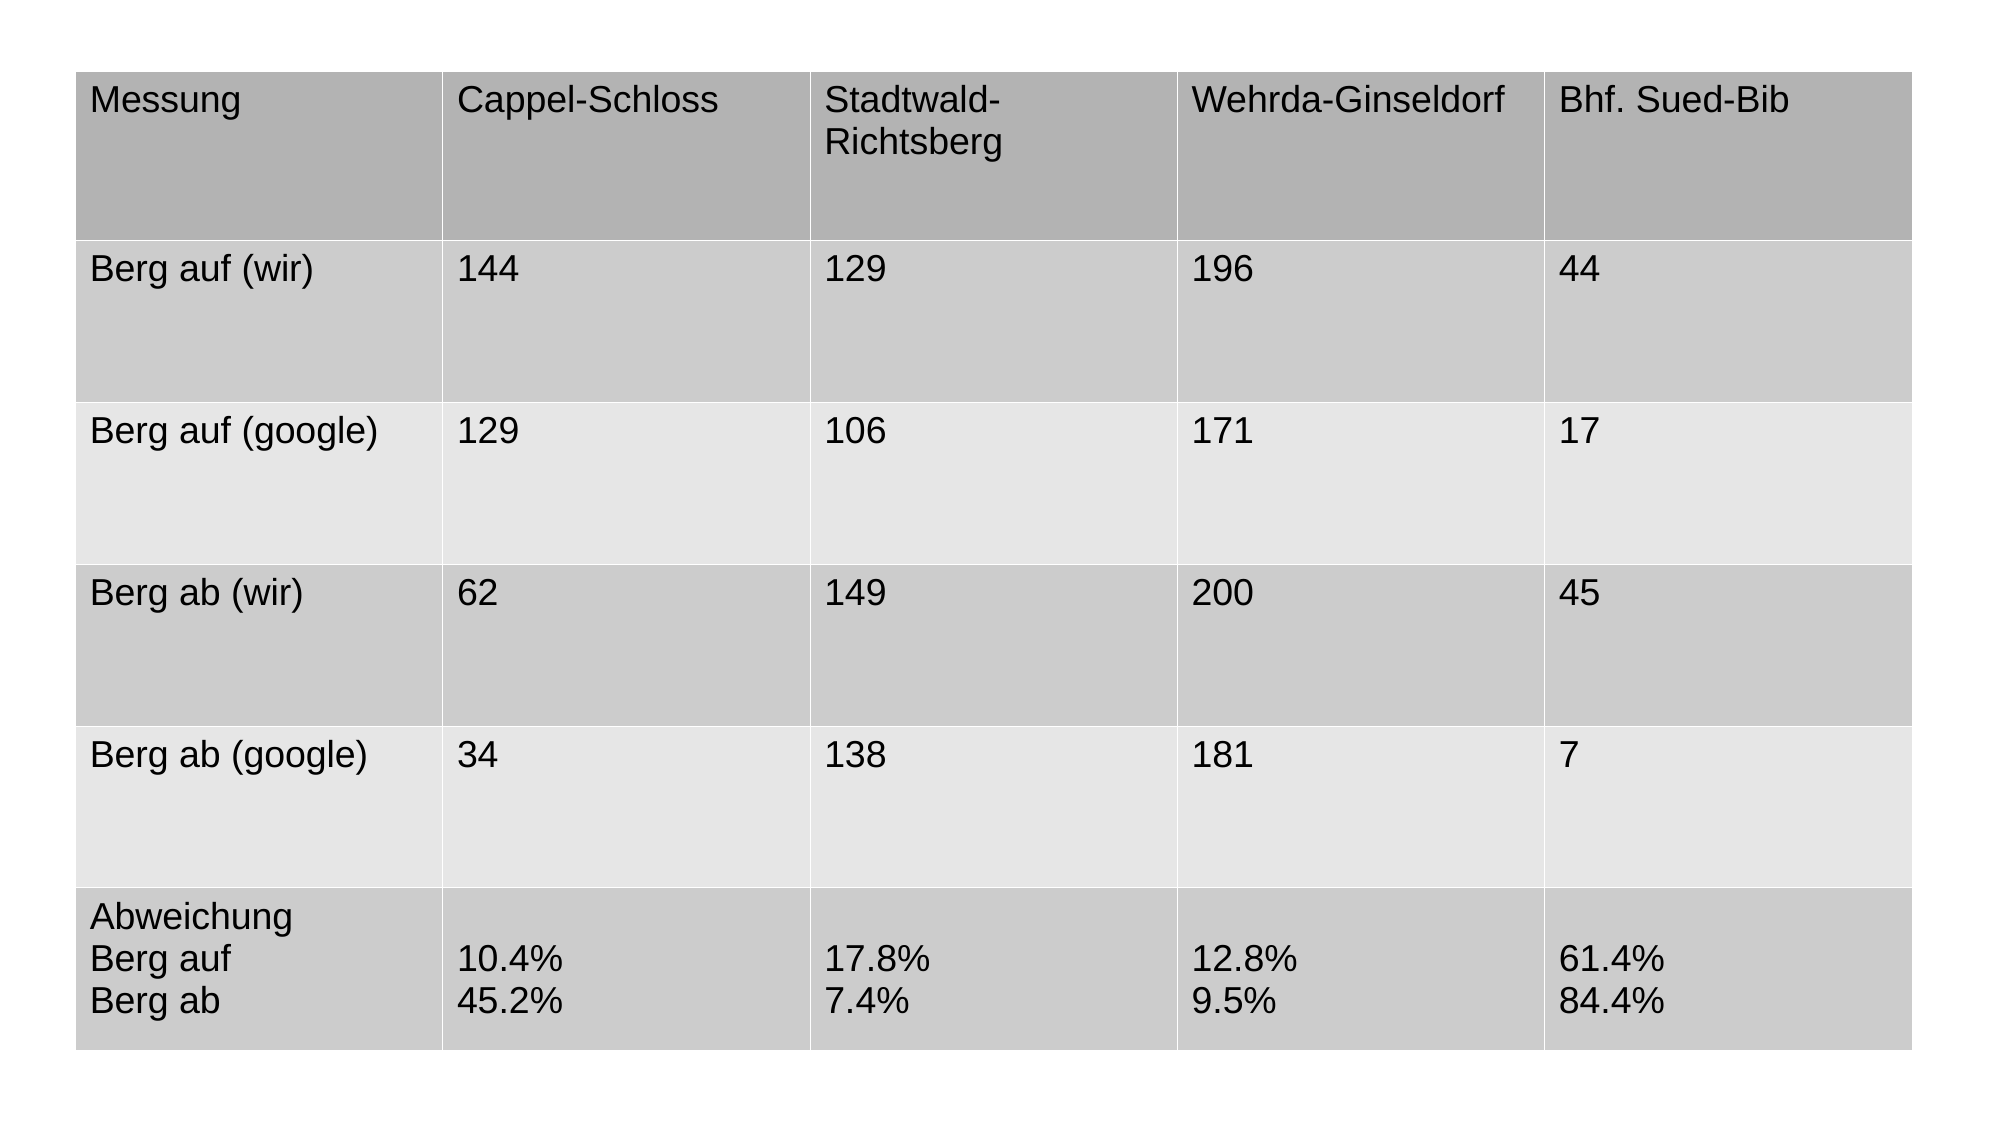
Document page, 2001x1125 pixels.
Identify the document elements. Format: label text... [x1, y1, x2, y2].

table_cell 12.8% 9.5% [1178, 888, 1544, 1050]
table_cell Berg auf (google) [76, 403, 442, 564]
table_cell 17 [1545, 403, 1912, 564]
table_cell 62 [443, 565, 810, 726]
table_header Bhf. Sued-Bib [1545, 72, 1912, 240]
table_cell 144 [443, 241, 810, 402]
table_cell 181 [1178, 727, 1544, 887]
table_header Wehrda-Ginseldorf [1178, 72, 1544, 240]
table_cell Berg auf (wir) [76, 241, 442, 402]
table_header Messung [76, 72, 442, 240]
table_cell 196 [1178, 241, 1544, 402]
table_cell Abweichung Berg auf Berg ab [76, 888, 442, 1050]
table_cell 17.8% 7.4% [811, 888, 1177, 1050]
table_cell 129 [443, 403, 810, 564]
table_cell 10.4% 45.2% [443, 888, 810, 1050]
table_cell 34 [443, 727, 810, 887]
table_cell 149 [811, 565, 1177, 726]
table_cell 7 [1545, 727, 1912, 887]
table_cell 106 [811, 403, 1177, 564]
table_cell Berg ab (wir) [76, 565, 442, 726]
table_cell 45 [1545, 565, 1912, 726]
table_cell 129 [811, 241, 1177, 402]
table_cell 200 [1178, 565, 1544, 726]
table_cell 138 [811, 727, 1177, 887]
table_header Stadtwald-Richtsberg [811, 72, 1177, 240]
table_header Cappel-Schloss [443, 72, 810, 240]
table_cell 61.4% 84.4% [1545, 888, 1912, 1050]
table_cell 44 [1545, 241, 1912, 402]
table_cell Berg ab (google) [76, 727, 442, 887]
table_cell 171 [1178, 403, 1544, 564]
